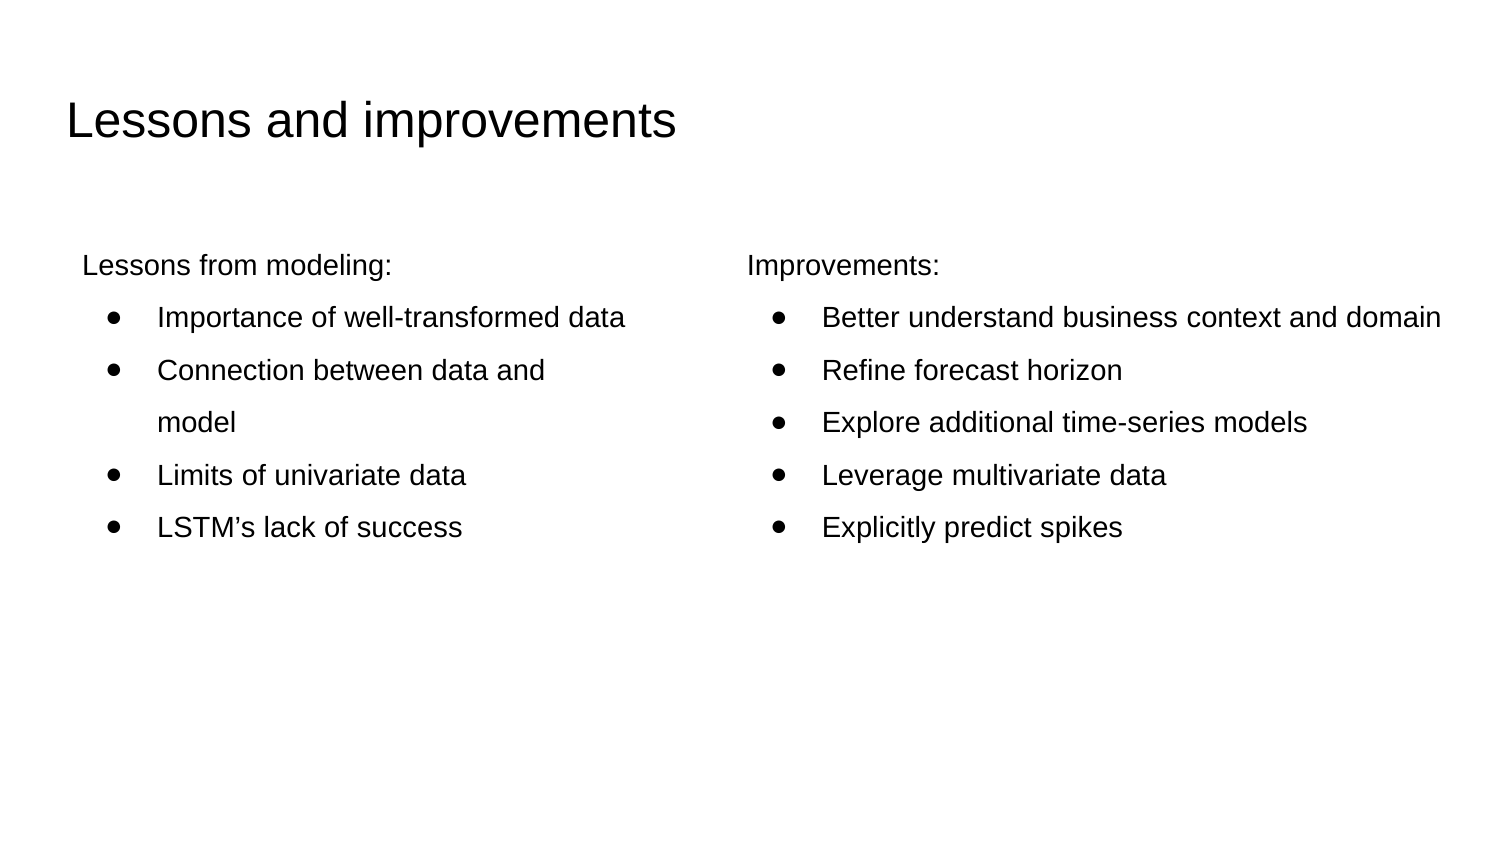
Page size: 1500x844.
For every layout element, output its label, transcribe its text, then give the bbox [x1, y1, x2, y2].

title Lessons and improvements [51, 72, 1449, 167]
text_box Improvements: Better understand business context and domain Refine forecast horizon Explore additional time-series models Leverage multivariate data Explicitly predict spikes [731, 213, 1497, 555]
text_box Lessons from modeling: Importance of well-transformed data Connection between data and model Limits of univariate data LSTM’s lack of success [67, 213, 648, 470]
